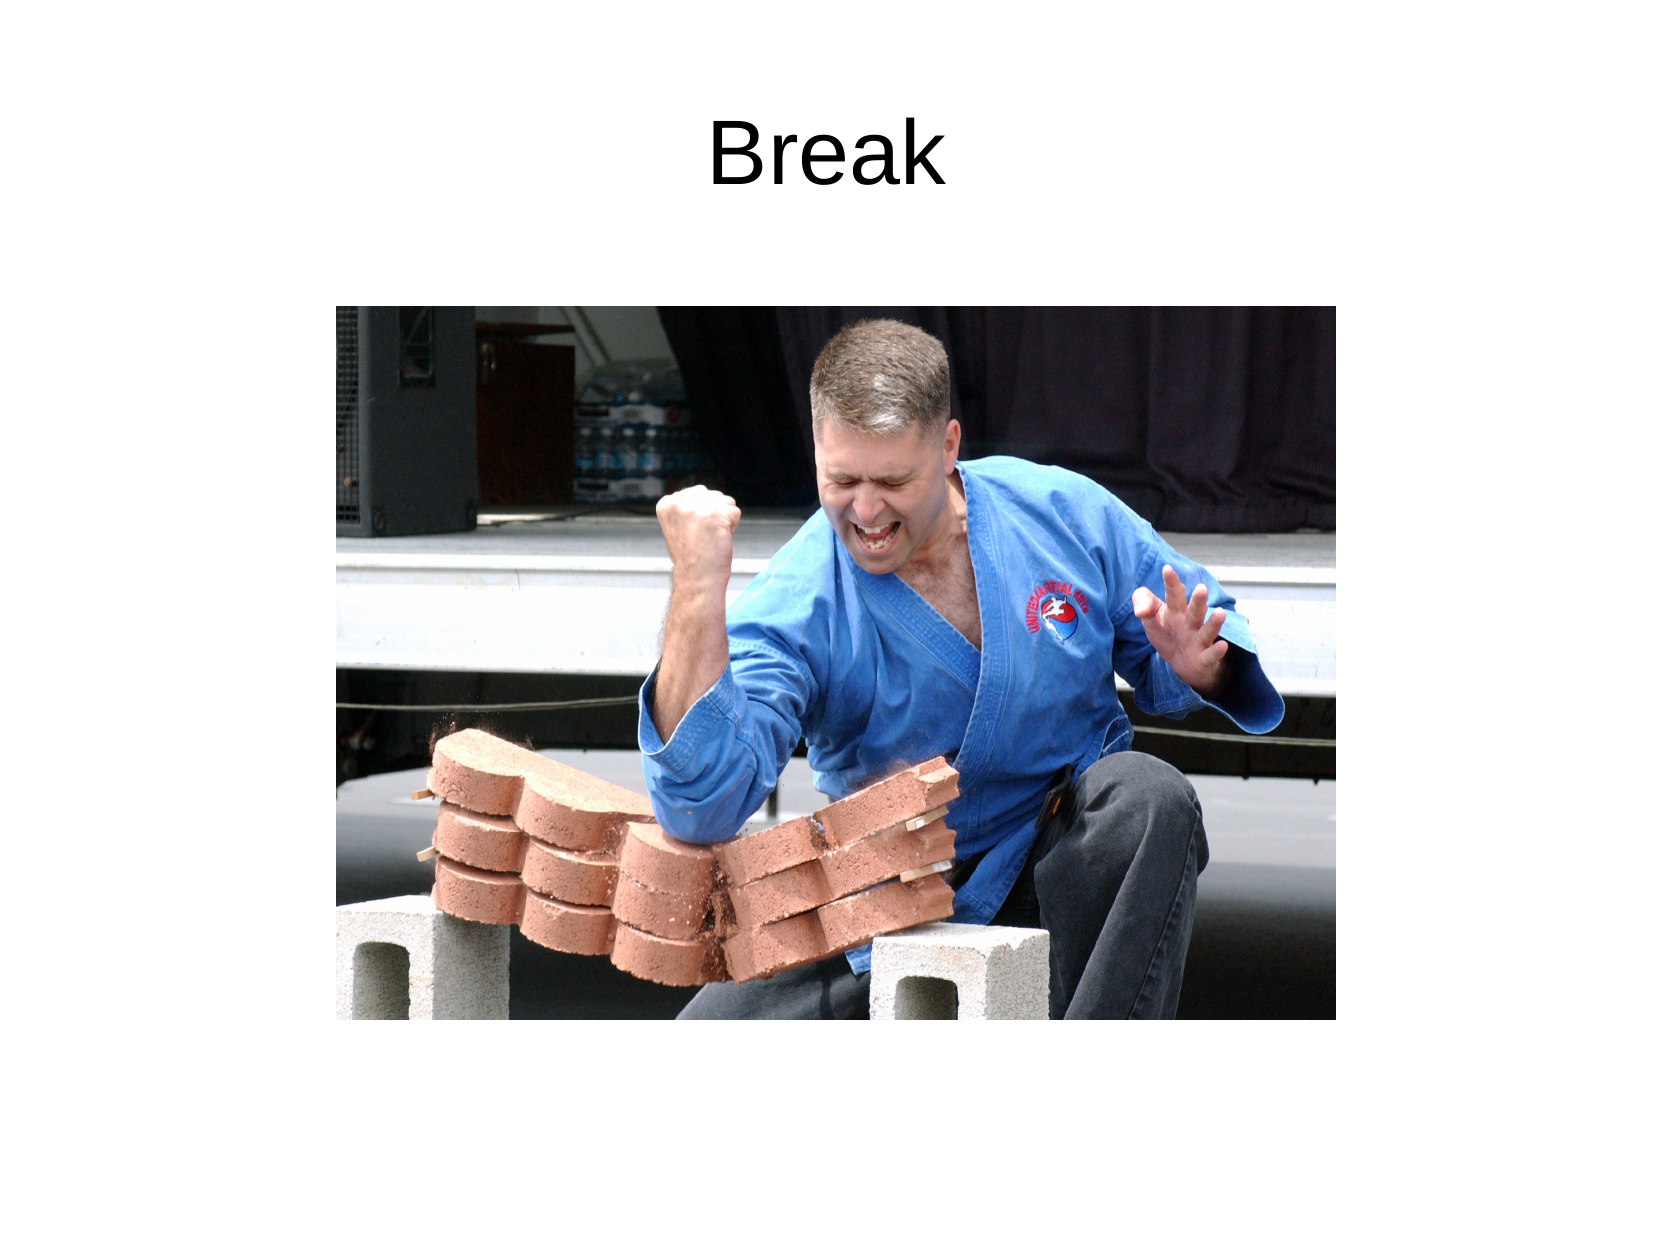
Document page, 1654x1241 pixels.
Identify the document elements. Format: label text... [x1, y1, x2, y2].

title Break [82, 49, 1571, 257]
picture [336, 306, 1336, 1021]
